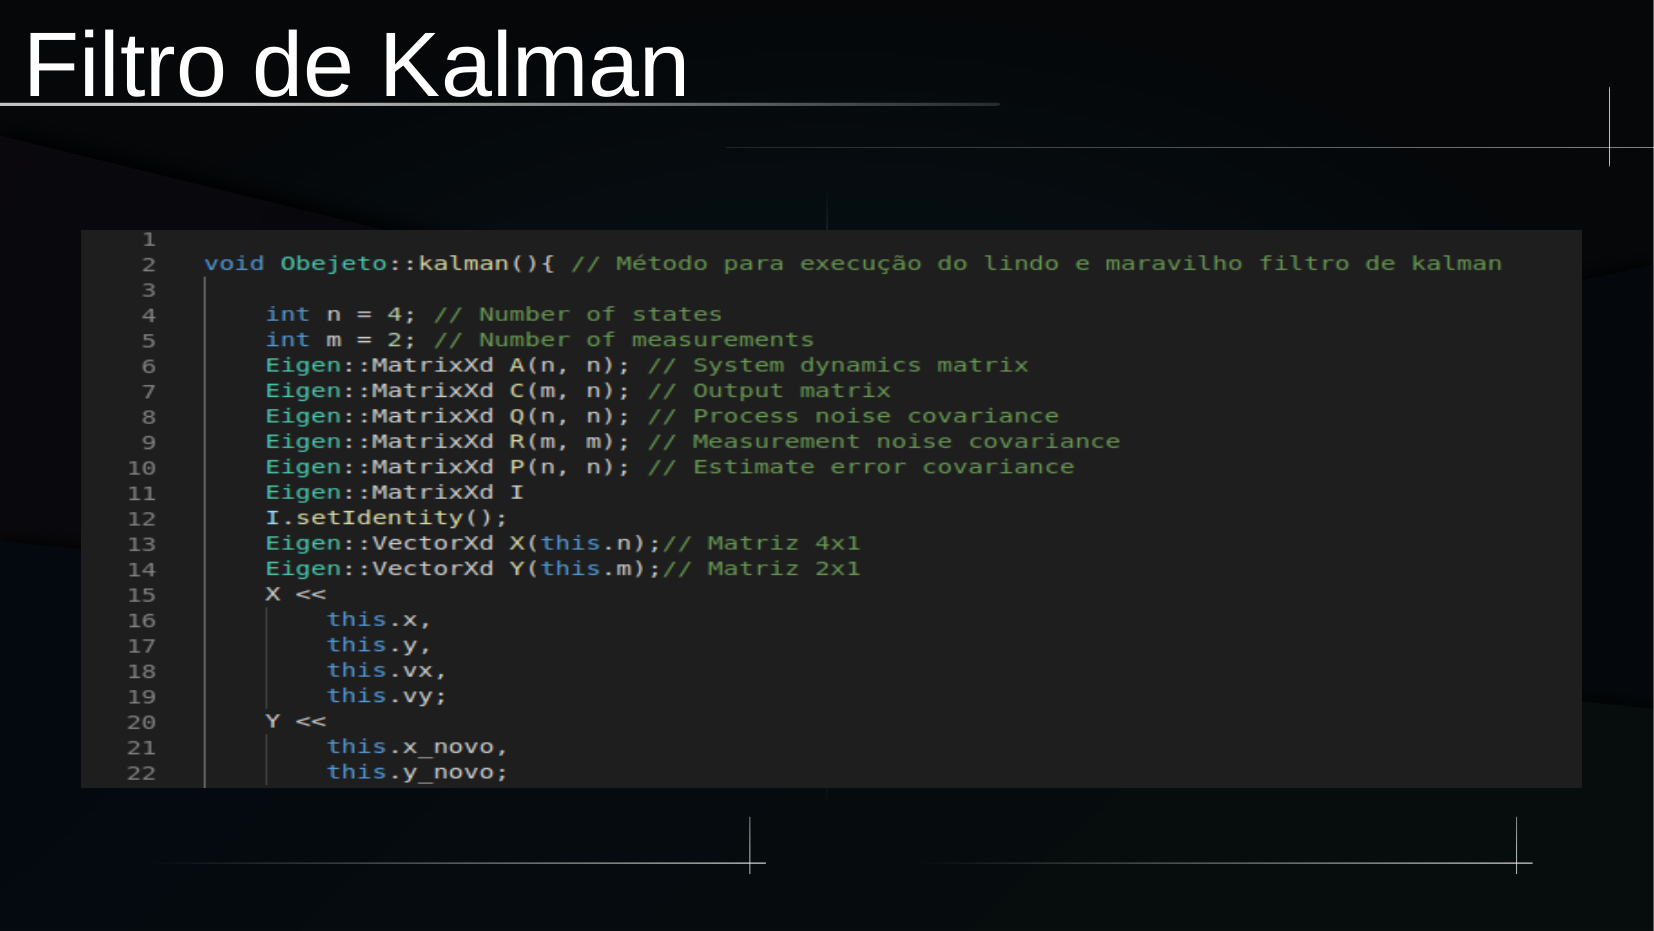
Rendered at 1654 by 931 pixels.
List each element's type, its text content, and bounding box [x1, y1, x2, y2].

picture [0, 0, 1654, 931]
title Filtro de Kalman [23, 11, 1589, 119]
